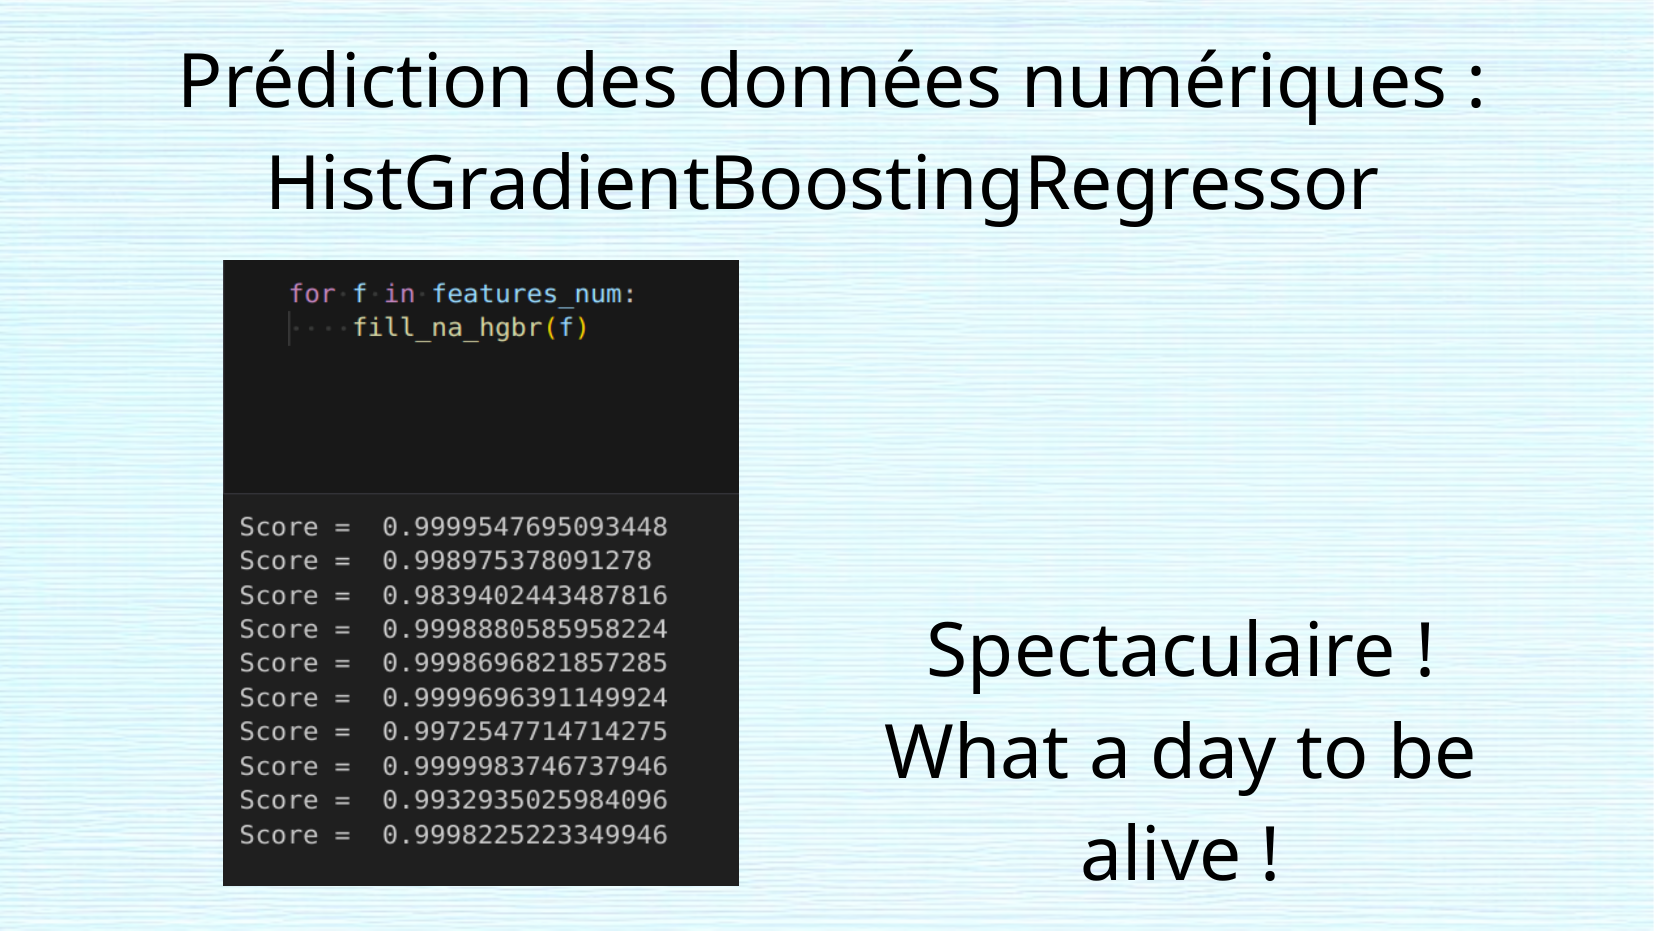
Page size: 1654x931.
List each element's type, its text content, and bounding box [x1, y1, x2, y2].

title Spectaculaire ! What a day to be alive ! [797, 671, 1565, 827]
picture [223, 260, 739, 886]
title Prédiction des données numériques : HistGradientBoostingRegressor [88, 51, 1577, 207]
